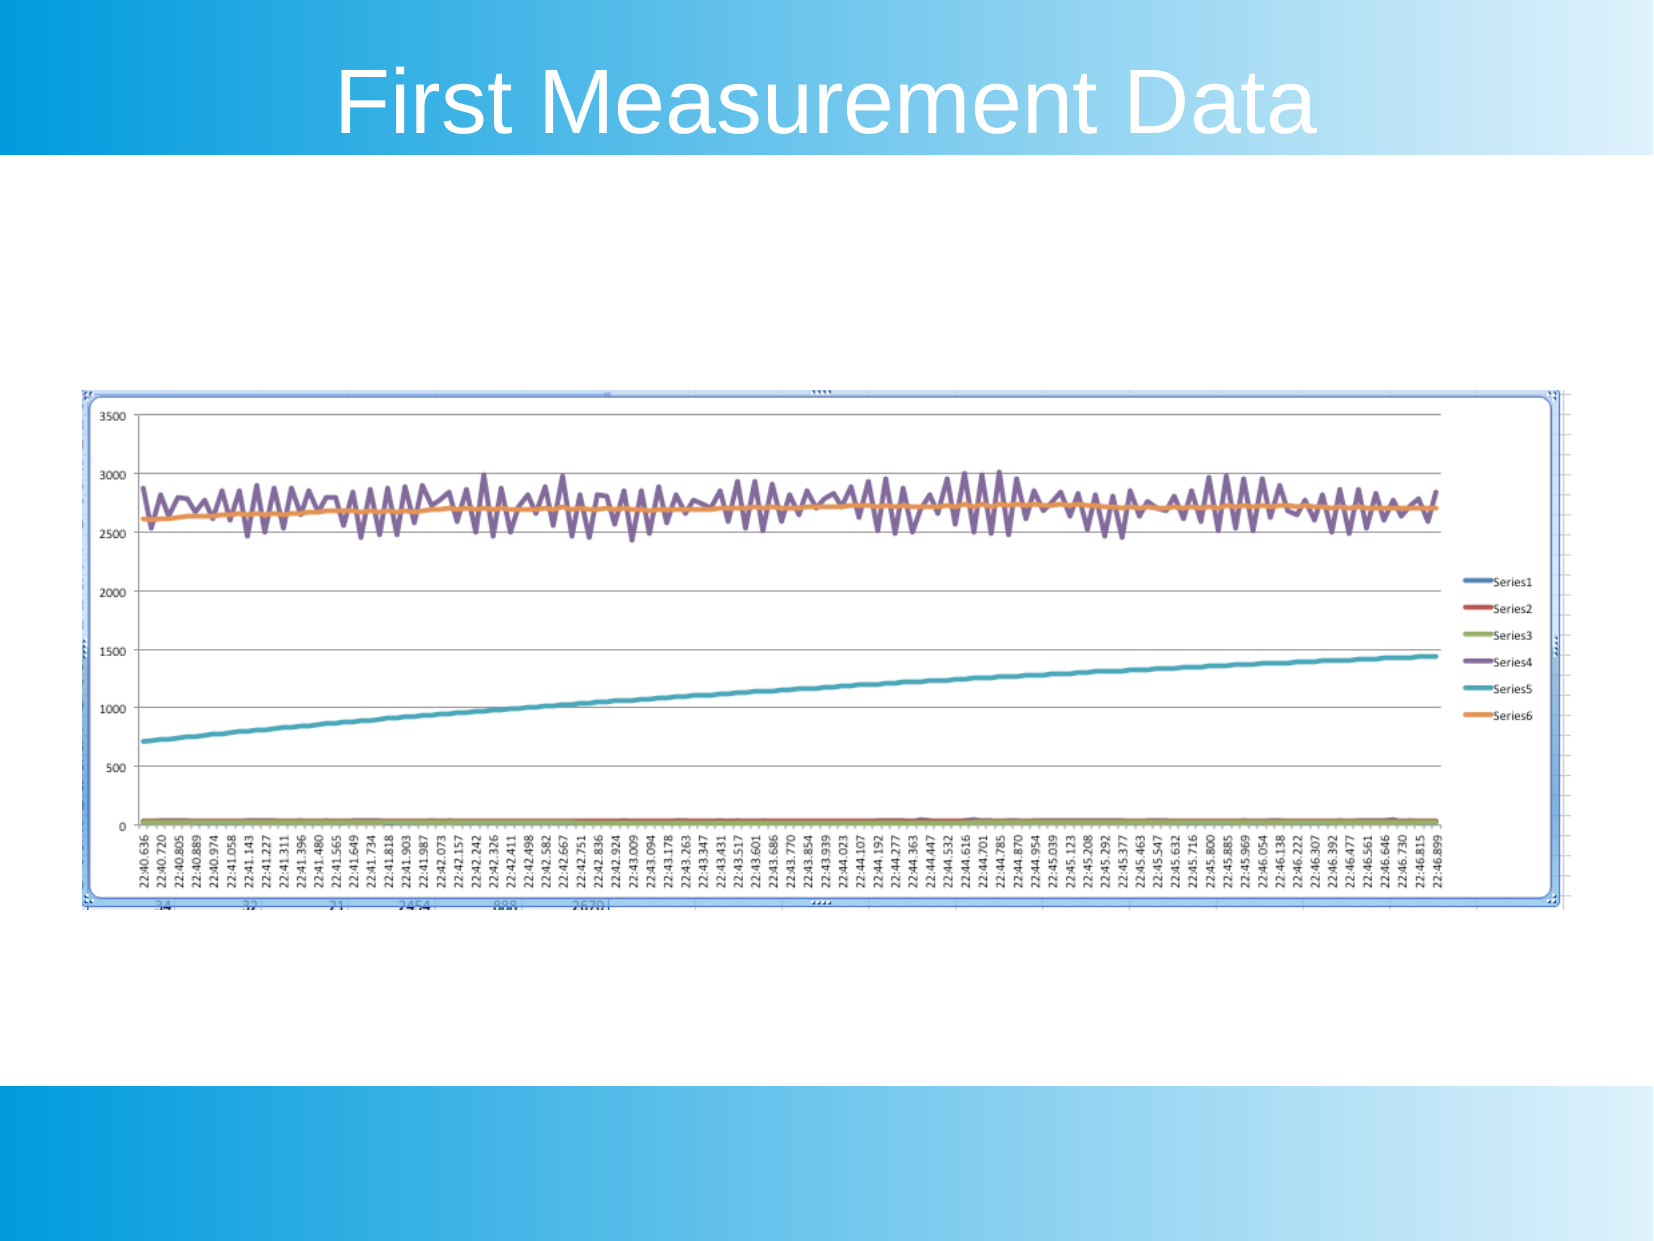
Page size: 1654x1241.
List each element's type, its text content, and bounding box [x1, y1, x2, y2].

picture [82, 390, 1571, 910]
title First Measurement Data [82, 49, 1571, 155]
